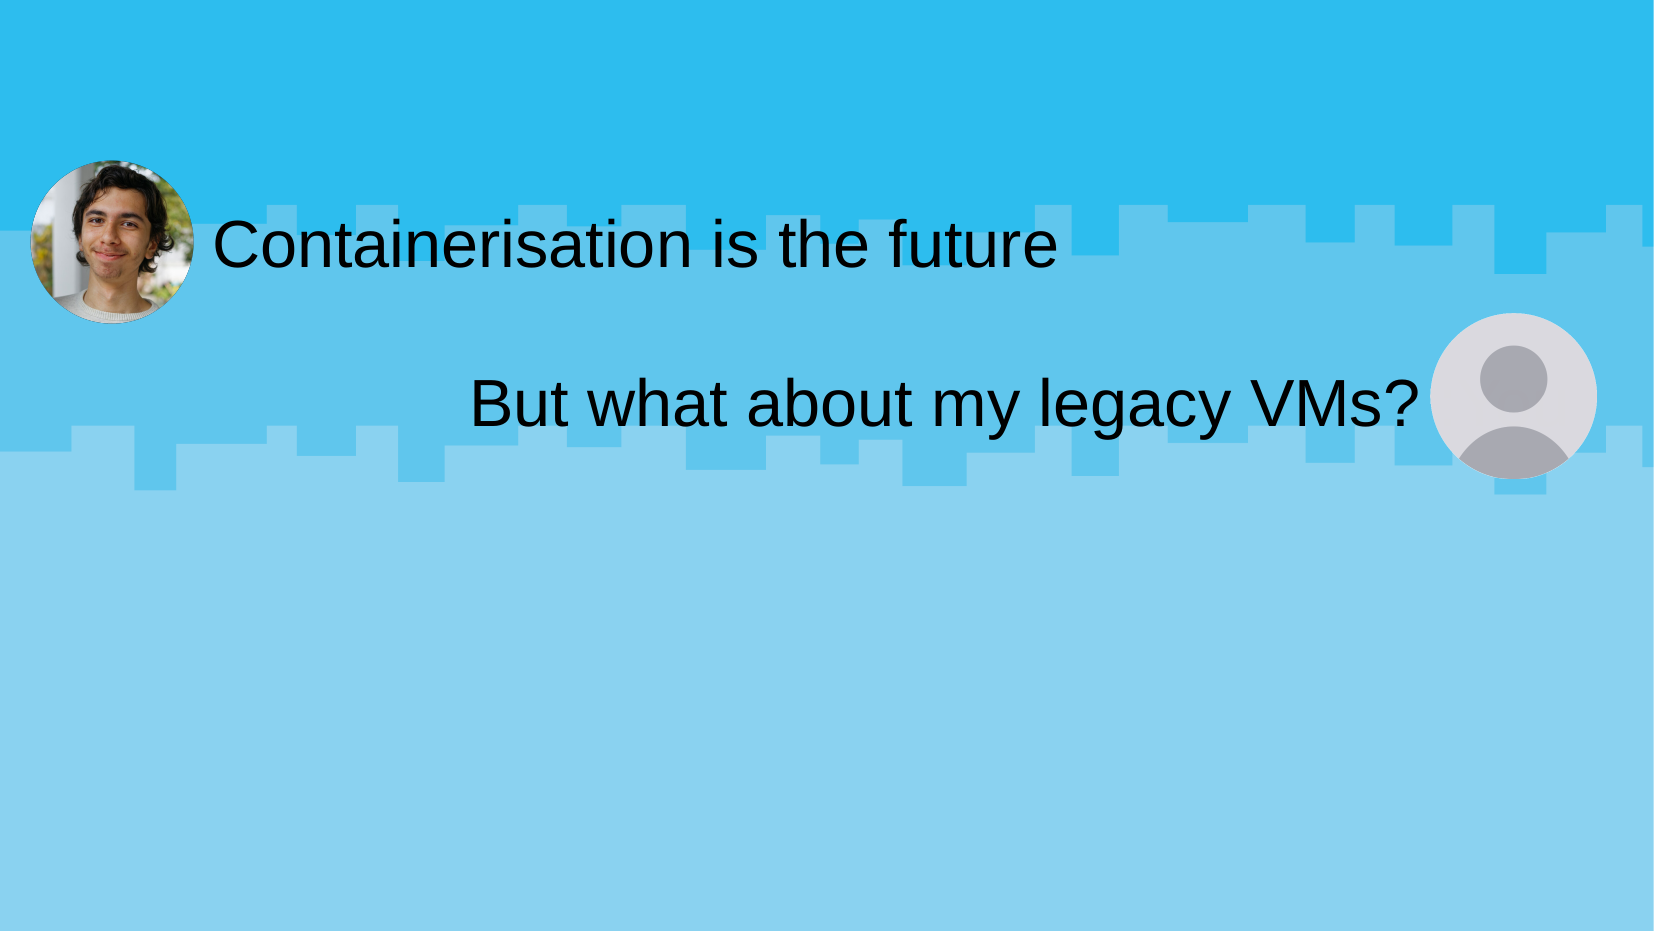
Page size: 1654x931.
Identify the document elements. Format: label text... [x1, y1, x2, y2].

list But what about my legacy VMs? :You [82, 366, 1571, 485]
list Me: Containerisation is the future [195, 206, 1571, 325]
picture [0, 0, 1654, 931]
